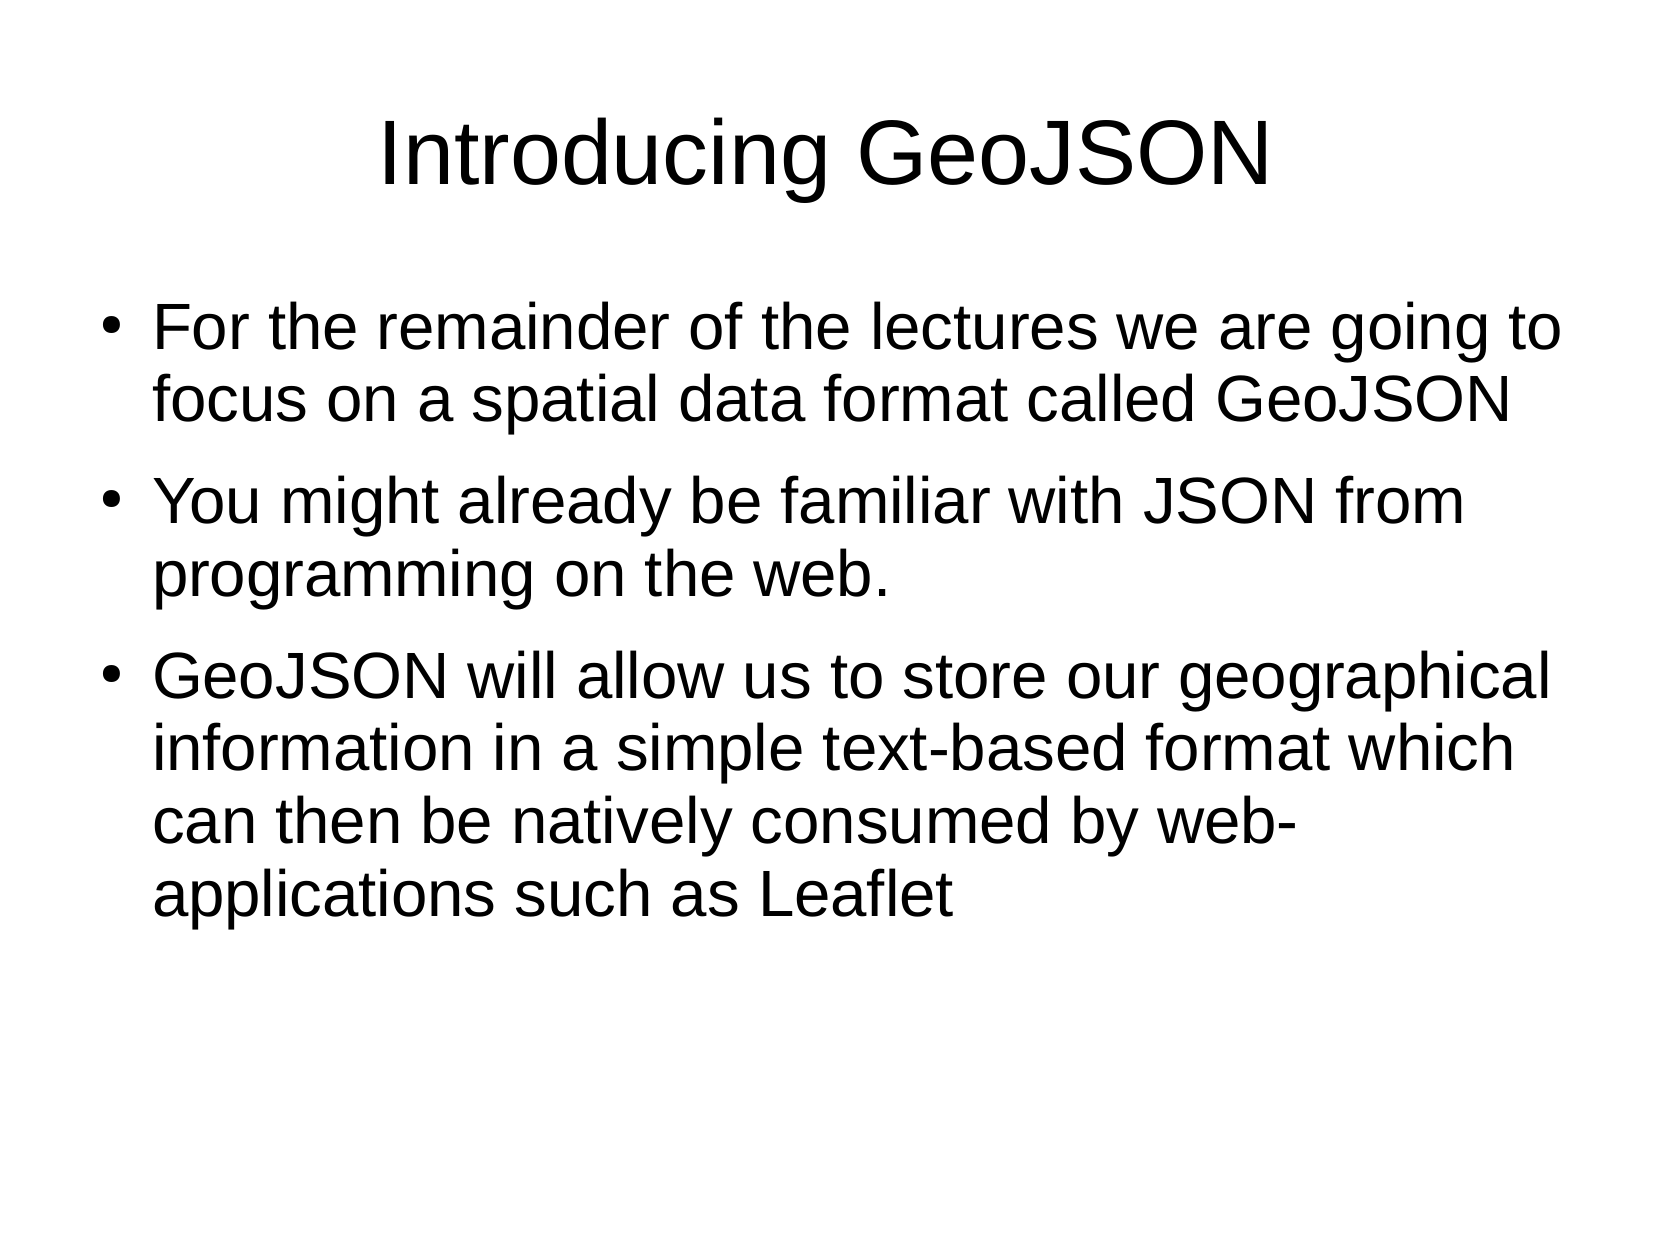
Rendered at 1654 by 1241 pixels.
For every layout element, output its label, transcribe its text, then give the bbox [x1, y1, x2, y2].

title Introducing GeoJSON [82, 49, 1571, 257]
list For the remainder of the lectures we are going to focus on a spatial data format called GeoJSON You might already be familiar with JSON from programming on the web. GeoJSON will allow us to store our geographical information in a simple text-based format which can then be natively consumed by web-applications such as Leaflet [82, 290, 1571, 1010]
